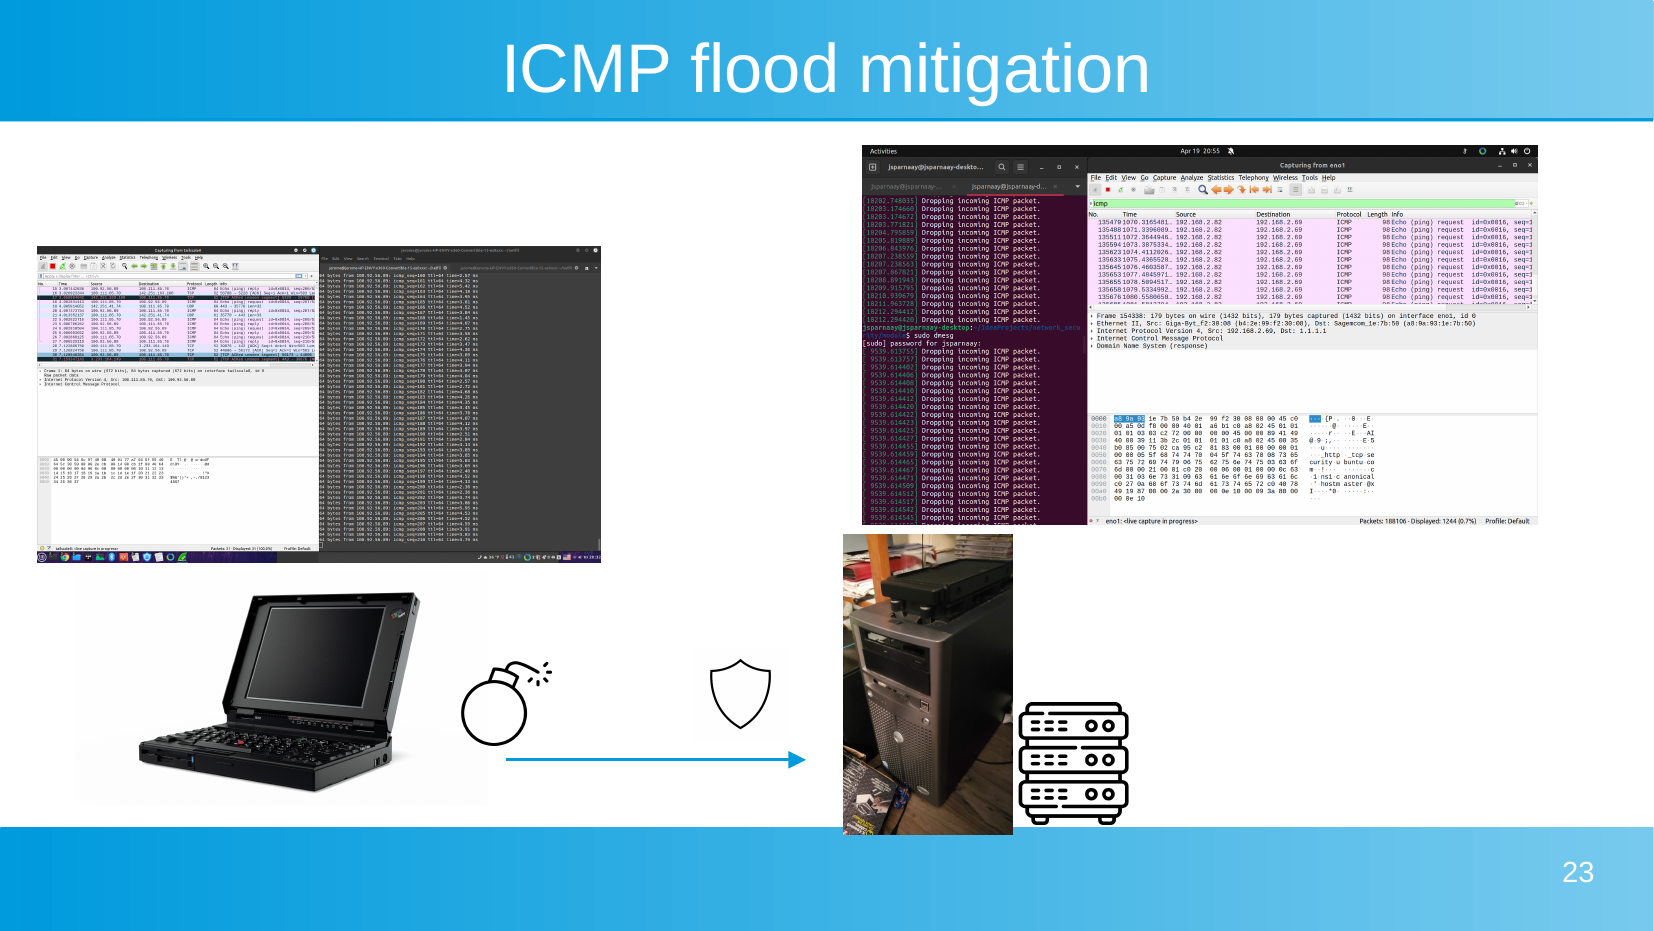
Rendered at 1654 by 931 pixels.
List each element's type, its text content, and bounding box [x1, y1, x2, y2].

picture [843, 534, 1135, 835]
picture [75, 572, 563, 805]
picture [693, 647, 788, 741]
picture [37, 246, 601, 563]
title ICMP flood mitigation [59, 29, 1595, 108]
picture [862, 145, 1538, 526]
